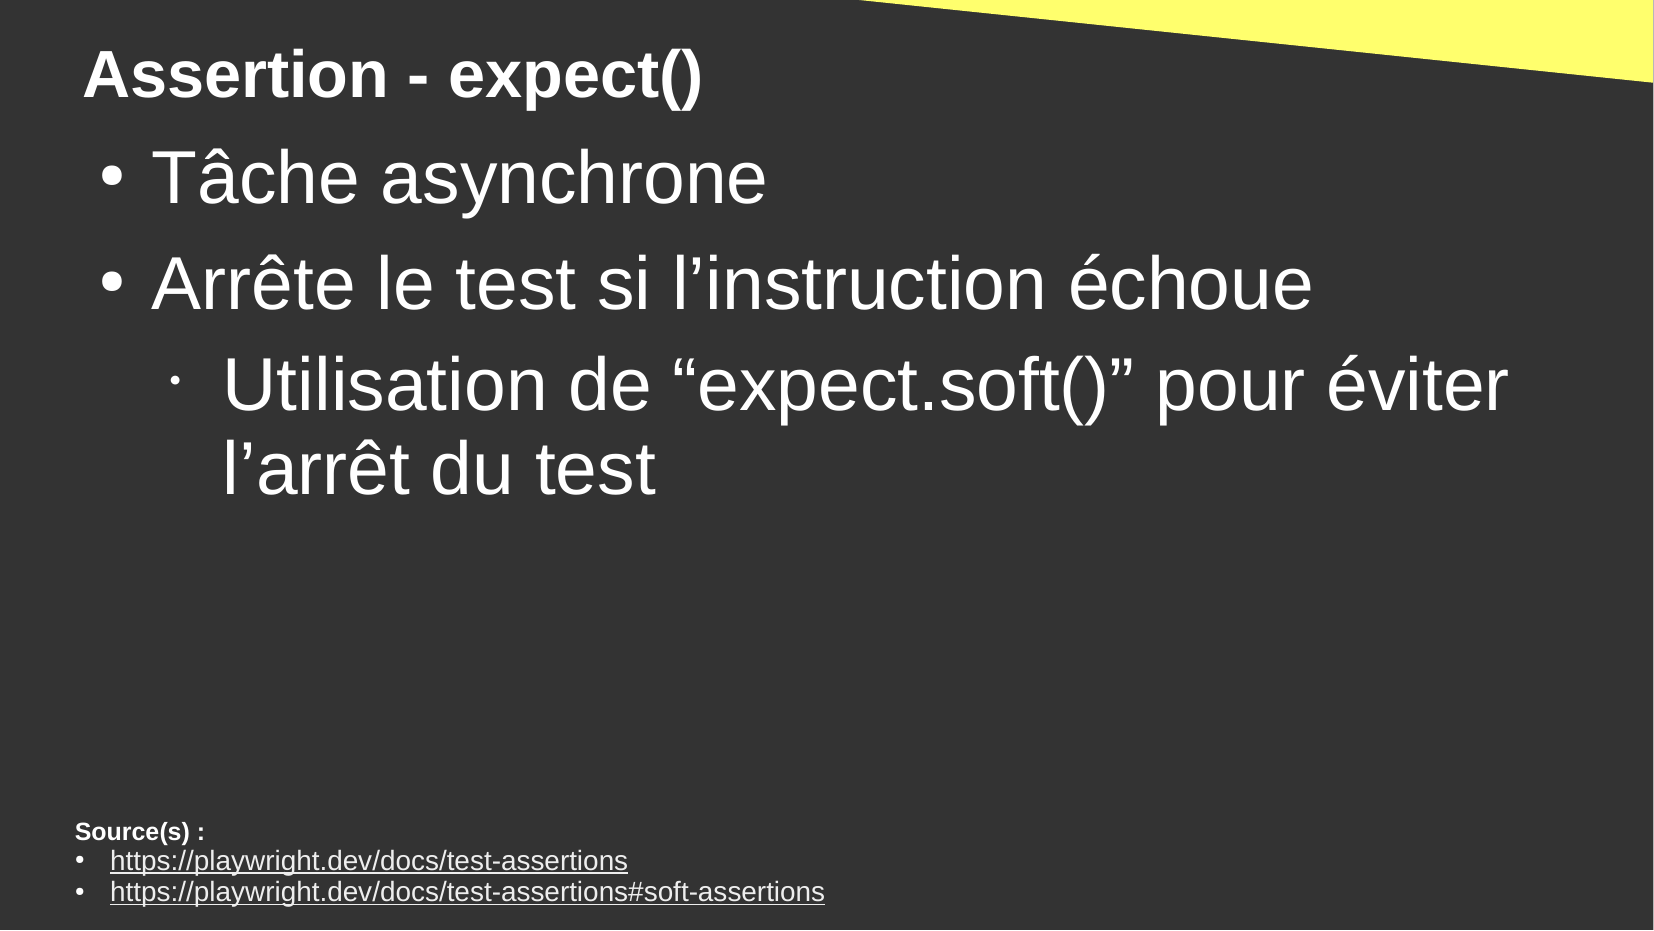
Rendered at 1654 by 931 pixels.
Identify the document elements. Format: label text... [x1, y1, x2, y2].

text_box [859, 0, 1653, 83]
list Tâche asynchrone Arrête le test si l’instruction échoue Utilisation de “expect.soft()” pour éviter l’arrêt du test [80, 135, 1619, 650]
text_box Source(s) : https://playwright.dev/docs/test-assertions https://playwright.dev/docs/test-assertions#soft-assertions [60, 791, 1546, 916]
title Assertion - expect() [82, 37, 1004, 119]
